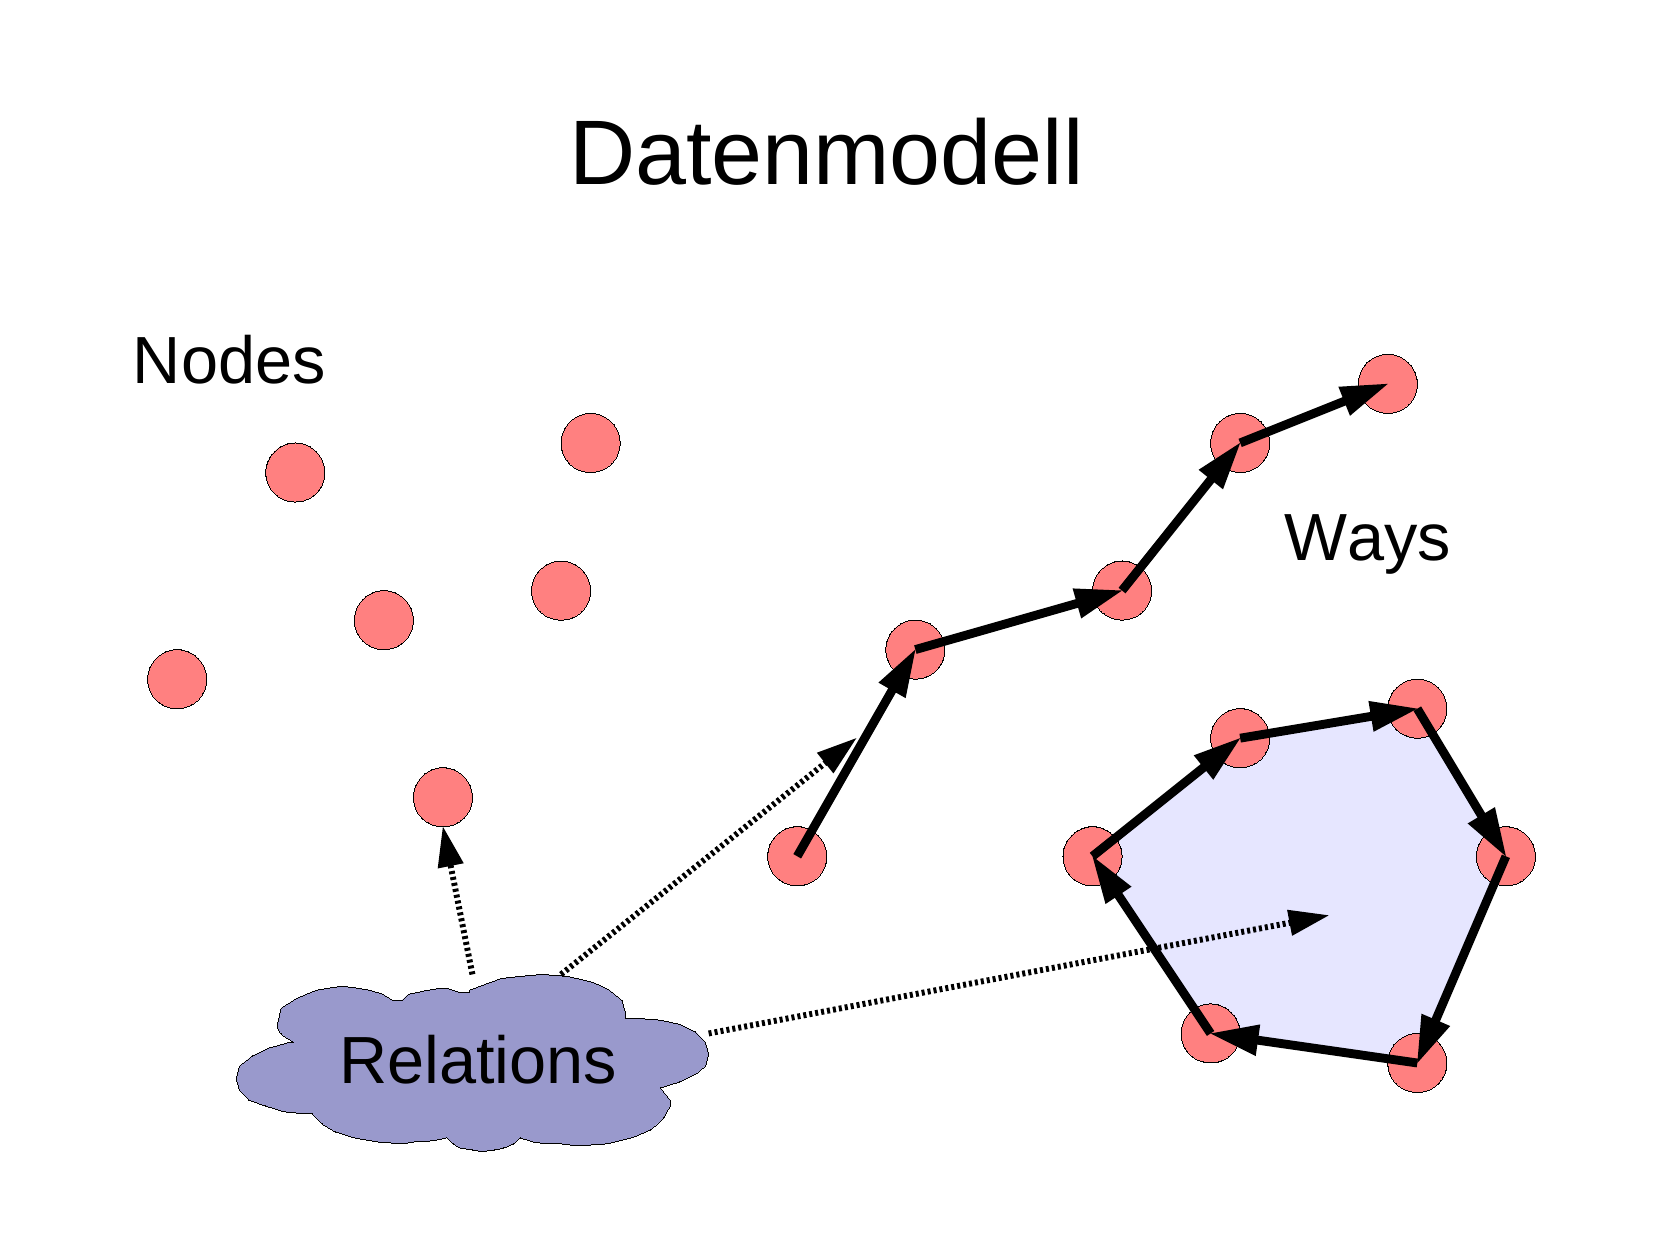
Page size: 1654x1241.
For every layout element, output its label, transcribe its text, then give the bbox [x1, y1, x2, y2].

text_box Nodes [118, 315, 414, 414]
text_box Relations [324, 1015, 680, 1114]
text_box [1210, 413, 1270, 473]
text_box [531, 561, 591, 621]
text_box [147, 649, 207, 709]
text_box [265, 442, 325, 503]
text_box [767, 826, 827, 886]
text_box [1062, 679, 1536, 1093]
text_box [354, 590, 414, 650]
text_box [680, 1024, 709, 1082]
text_box [1358, 354, 1418, 414]
title Datenmodell [82, 49, 1571, 257]
text_box [1092, 560, 1152, 621]
text_box [885, 620, 945, 680]
text_box [236, 974, 666, 1152]
text_box Ways [1269, 492, 1565, 591]
text_box [561, 413, 621, 473]
text_box [413, 767, 473, 827]
